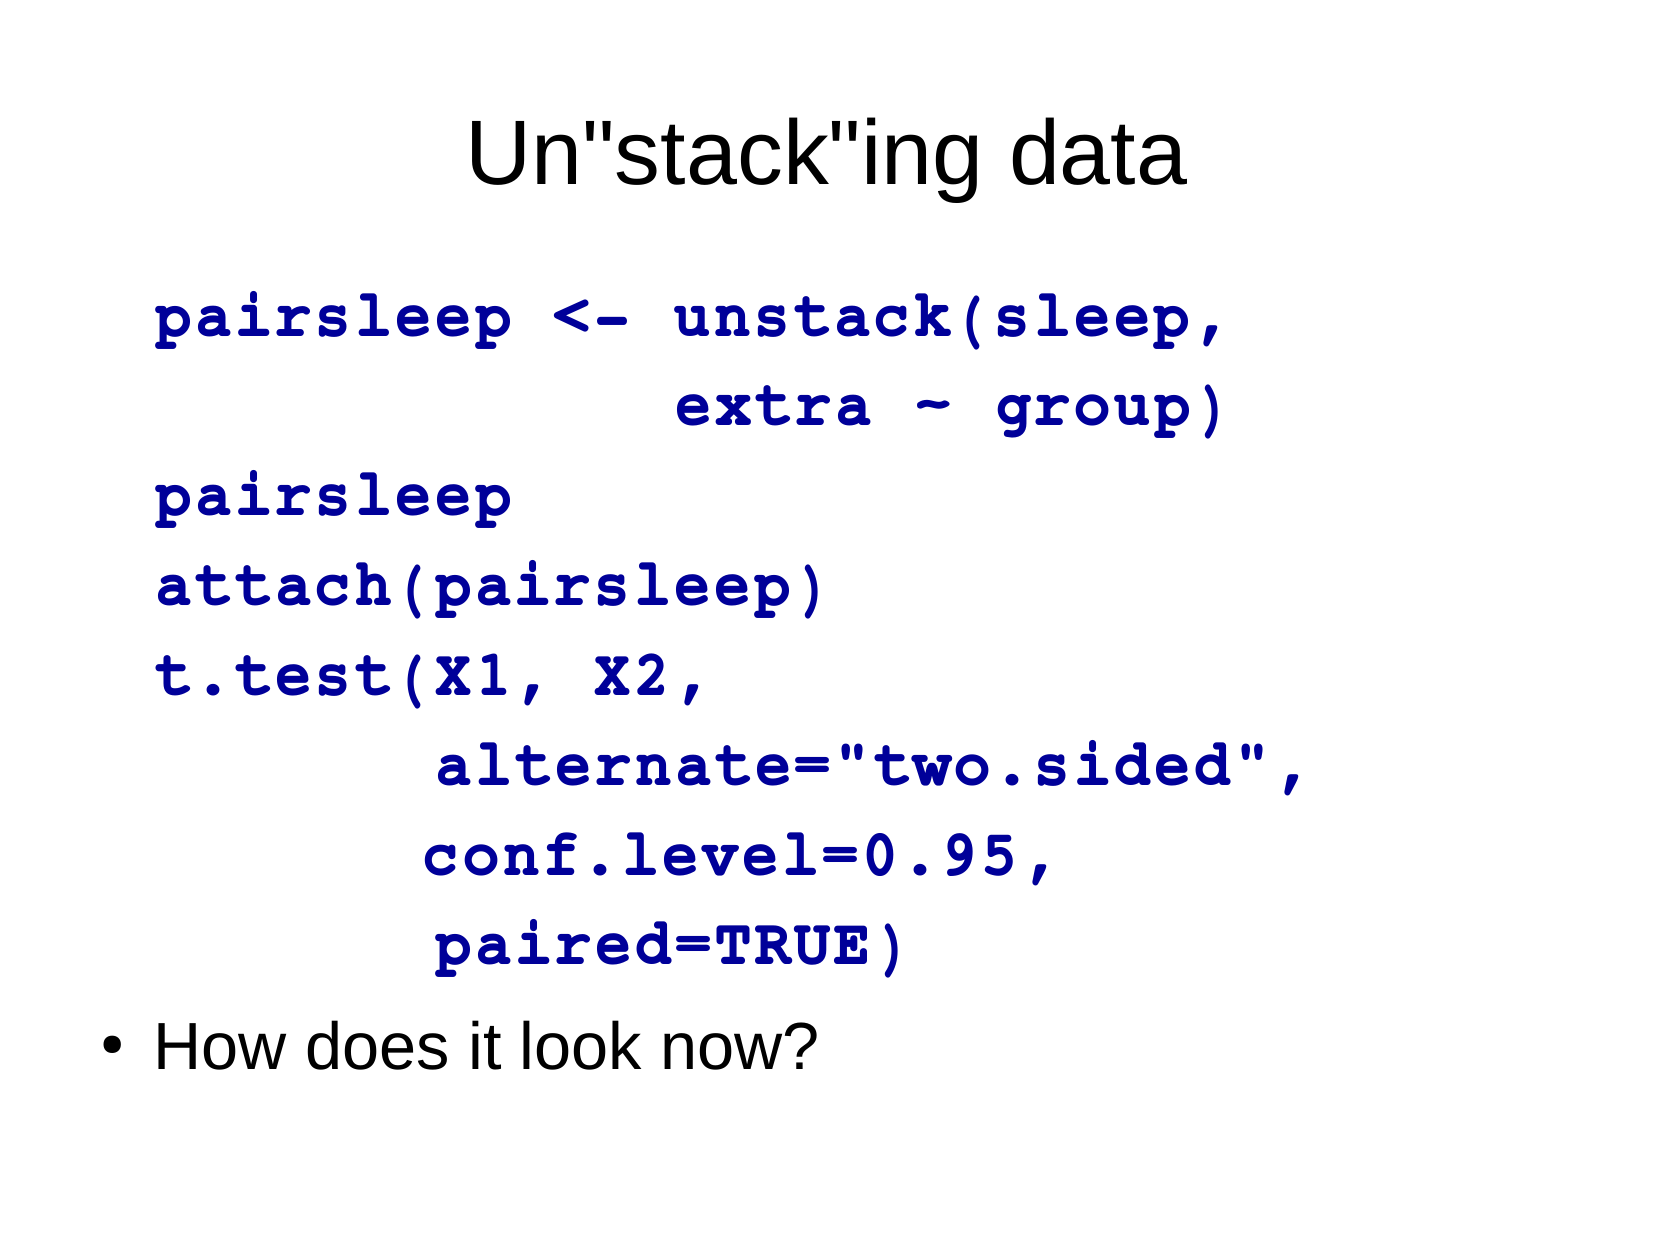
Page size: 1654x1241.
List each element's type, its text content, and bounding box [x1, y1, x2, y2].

title Un"stack"ing data [82, 49, 1571, 257]
list pairsleep <- unstack(sleep, extra ~ group) pairsleep attach(pairsleep) t.test(X1, X2, alternate="two.sided", conf.level=0.95, paired=TRUE) How does it look now? [82, 290, 1571, 1170]
